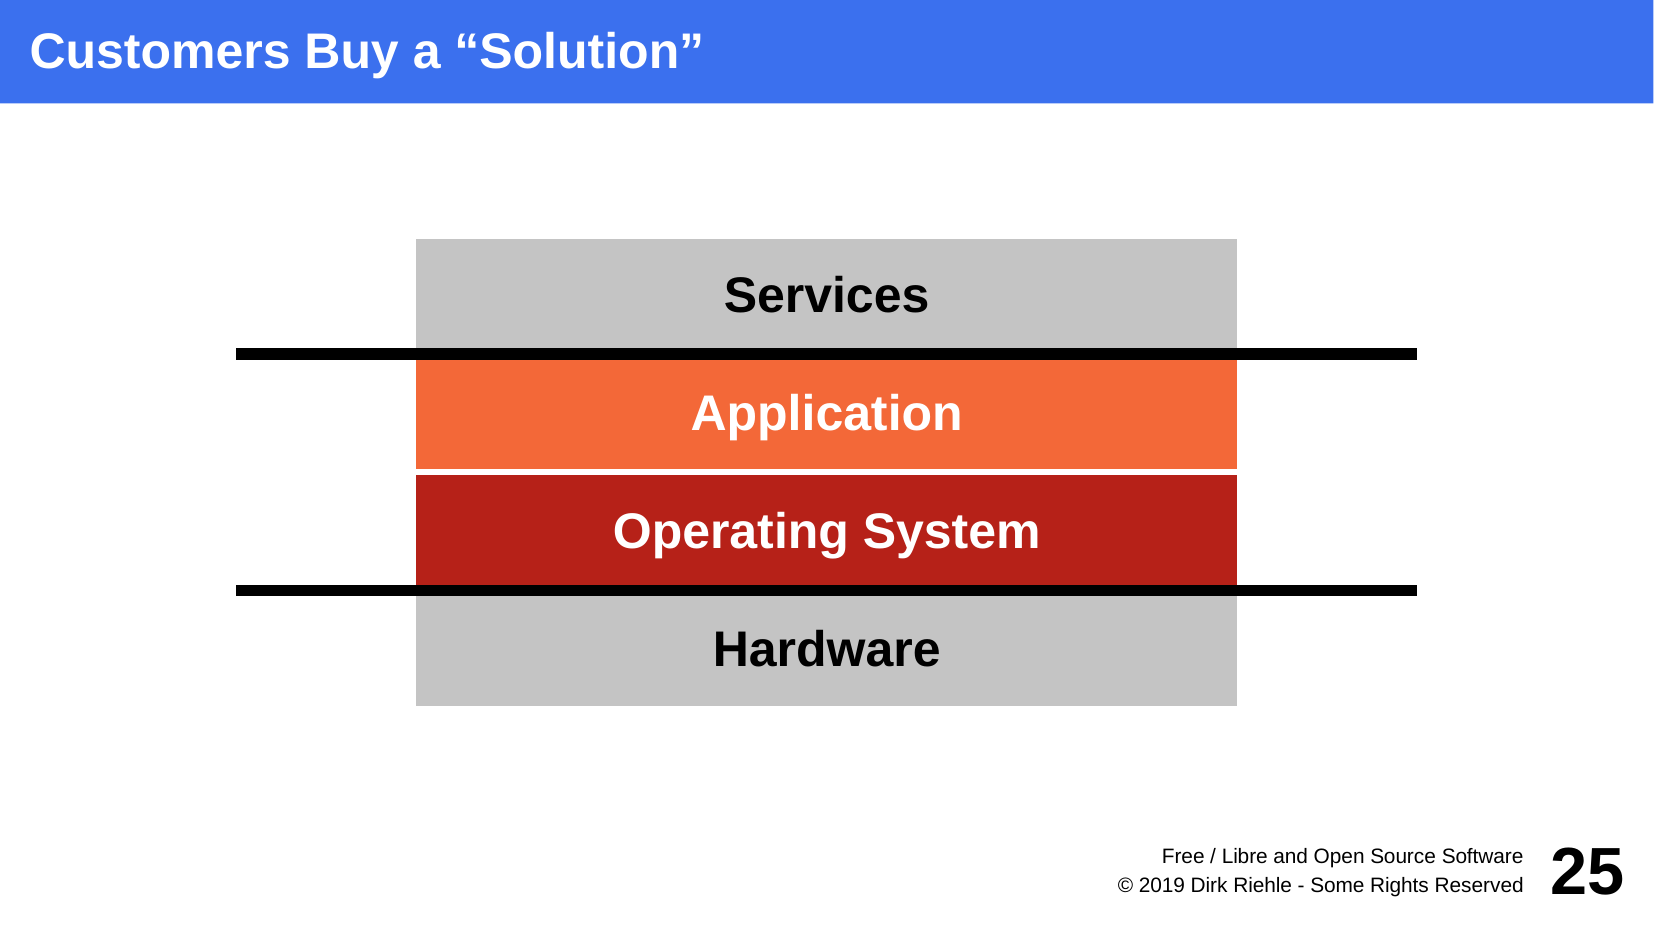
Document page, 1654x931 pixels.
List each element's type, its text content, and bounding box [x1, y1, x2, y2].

text_box Application [413, 360, 1241, 472]
text_box Services [413, 236, 1241, 348]
text_box Hardware [413, 596, 1241, 709]
text_box Operating System [413, 472, 1241, 585]
title Customers Buy a “Solution” [0, 0, 1654, 104]
